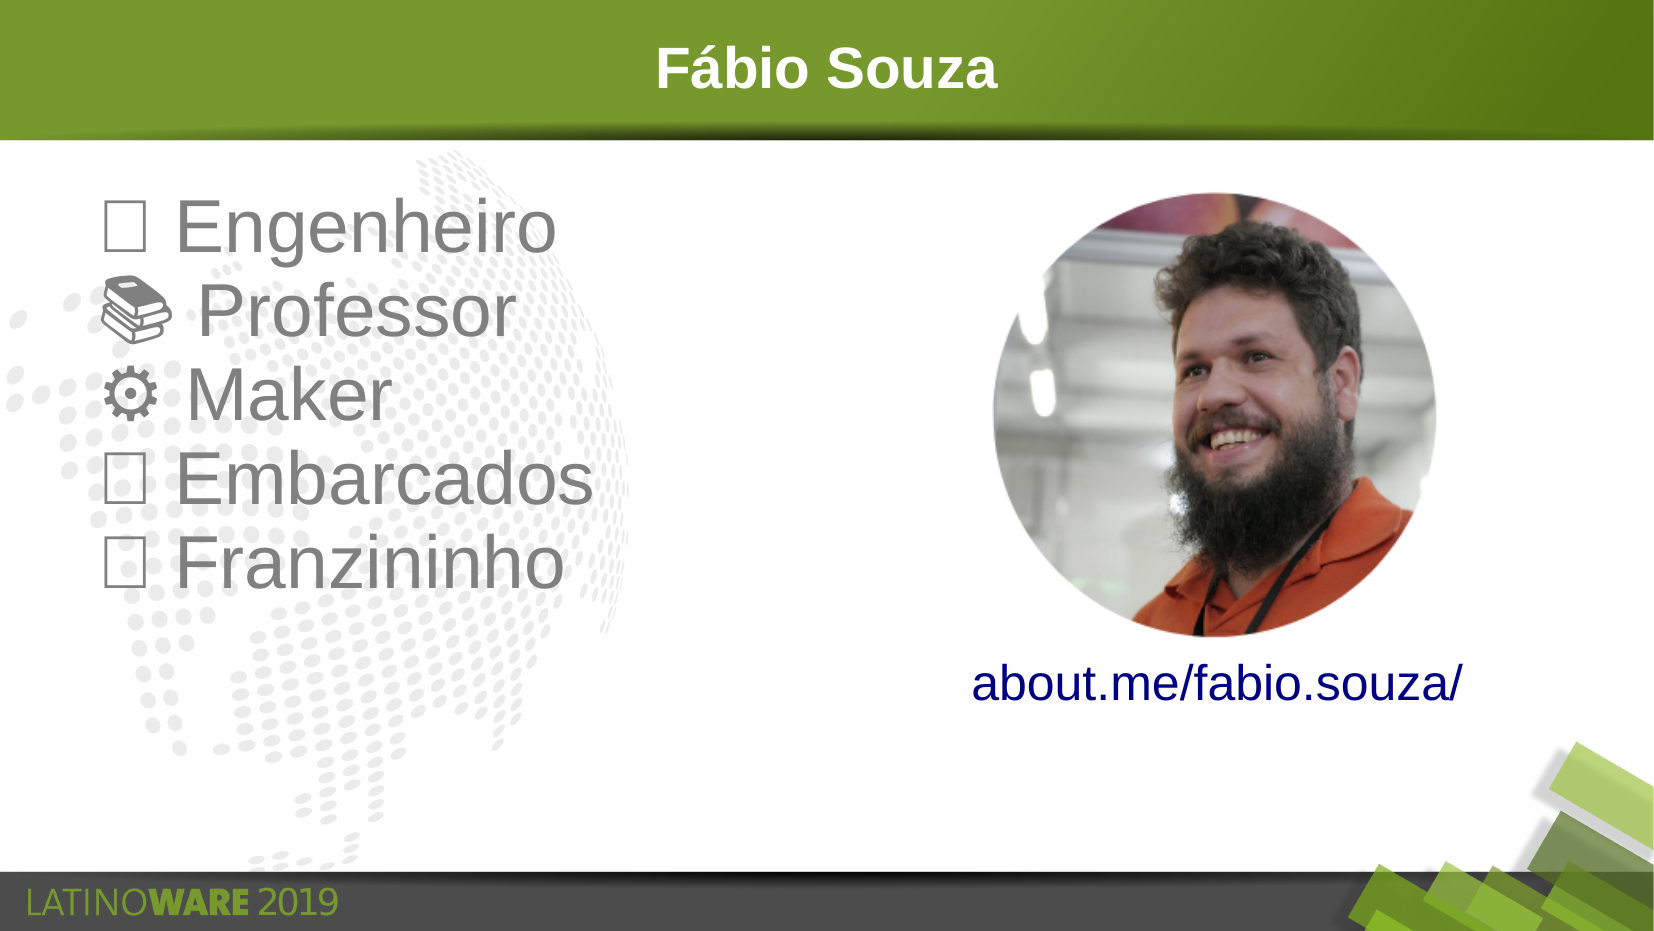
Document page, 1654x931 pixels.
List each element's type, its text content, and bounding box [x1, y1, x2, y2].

text_box about.me/fabio.souza/ [956, 648, 1501, 721]
picture [0, 0, 1654, 931]
text_box Fábio Souza [135, 8, 1518, 129]
text_box 🔌 Engenheiro 📚 Professor ⚙️ Maker 🎢 Embarcados 🤹 Franzininho [82, 177, 1571, 815]
